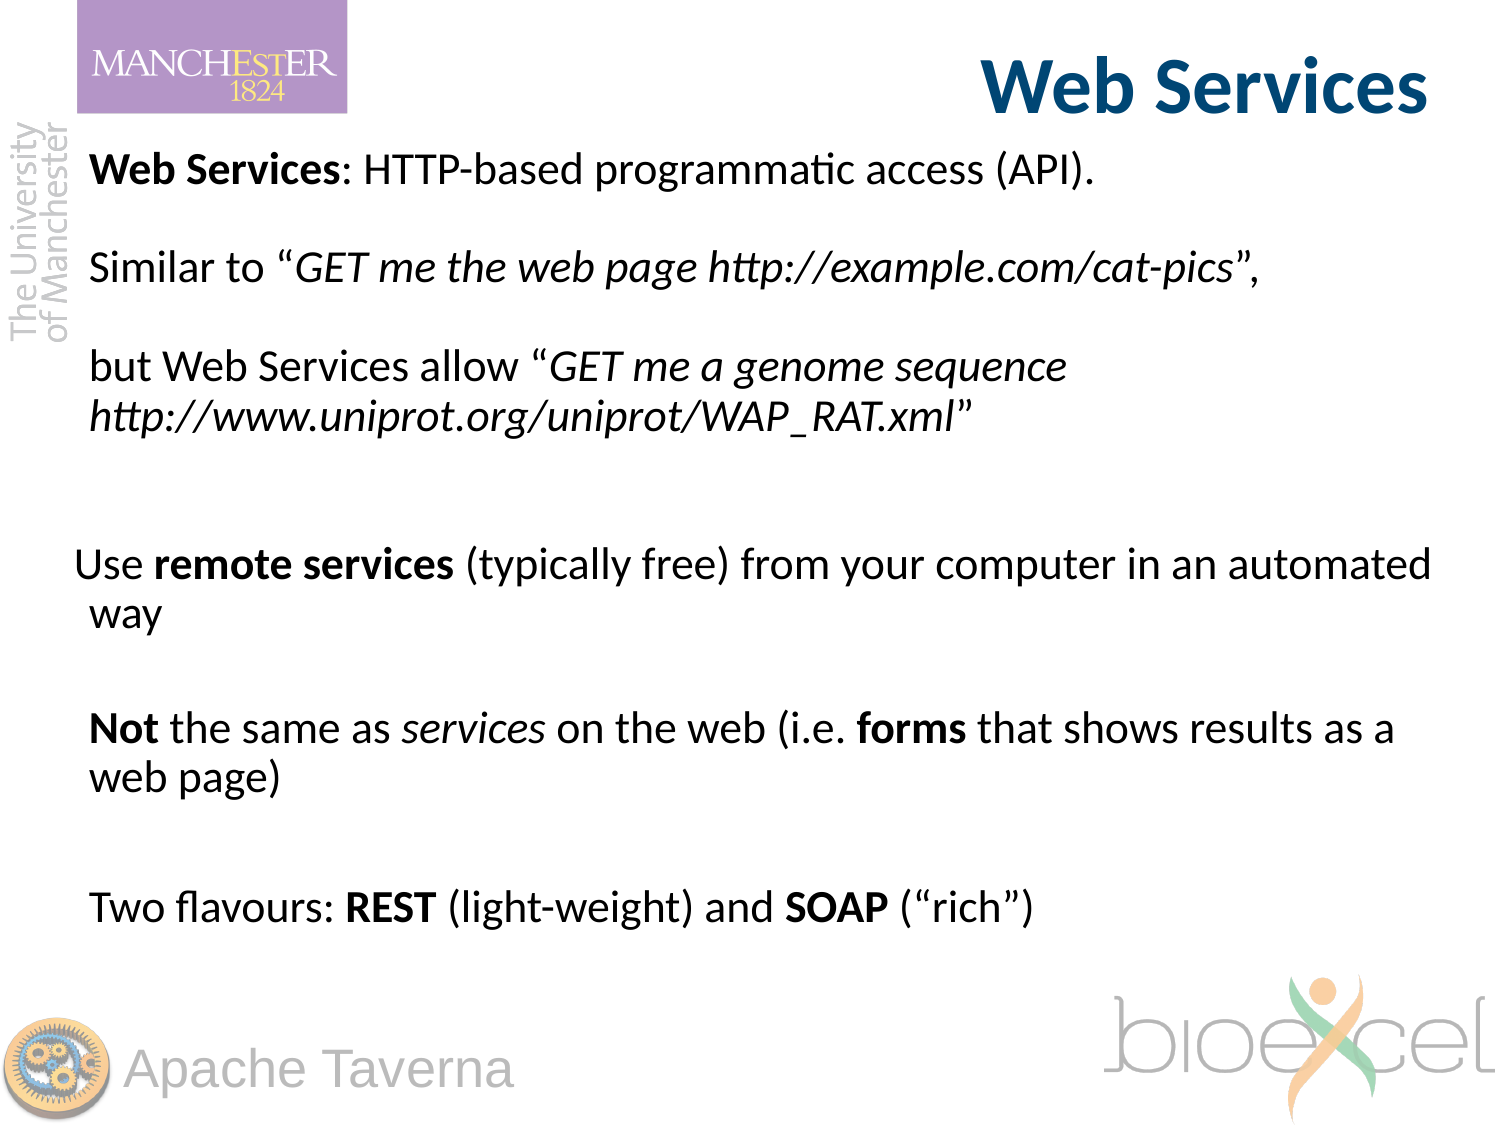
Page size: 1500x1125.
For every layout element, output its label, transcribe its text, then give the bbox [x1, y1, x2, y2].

text_box Web Services [354, 11, 1444, 137]
text_box Web Services: HTTP-based programmatic access (API). Similar to “GET me the web page http://example.com/cat-pics”, but Web Services allow “GET me a genome sequence http://www.uniprot.org/uniprot/WAP_RAT.xml” Use remote services (typically free) from your computer in an automated way Not the same as services on the web (i.e. forms that shows results as a web page) Two flavours: REST (light-weight) and SOAP (“rich”) [17, 137, 1483, 1023]
